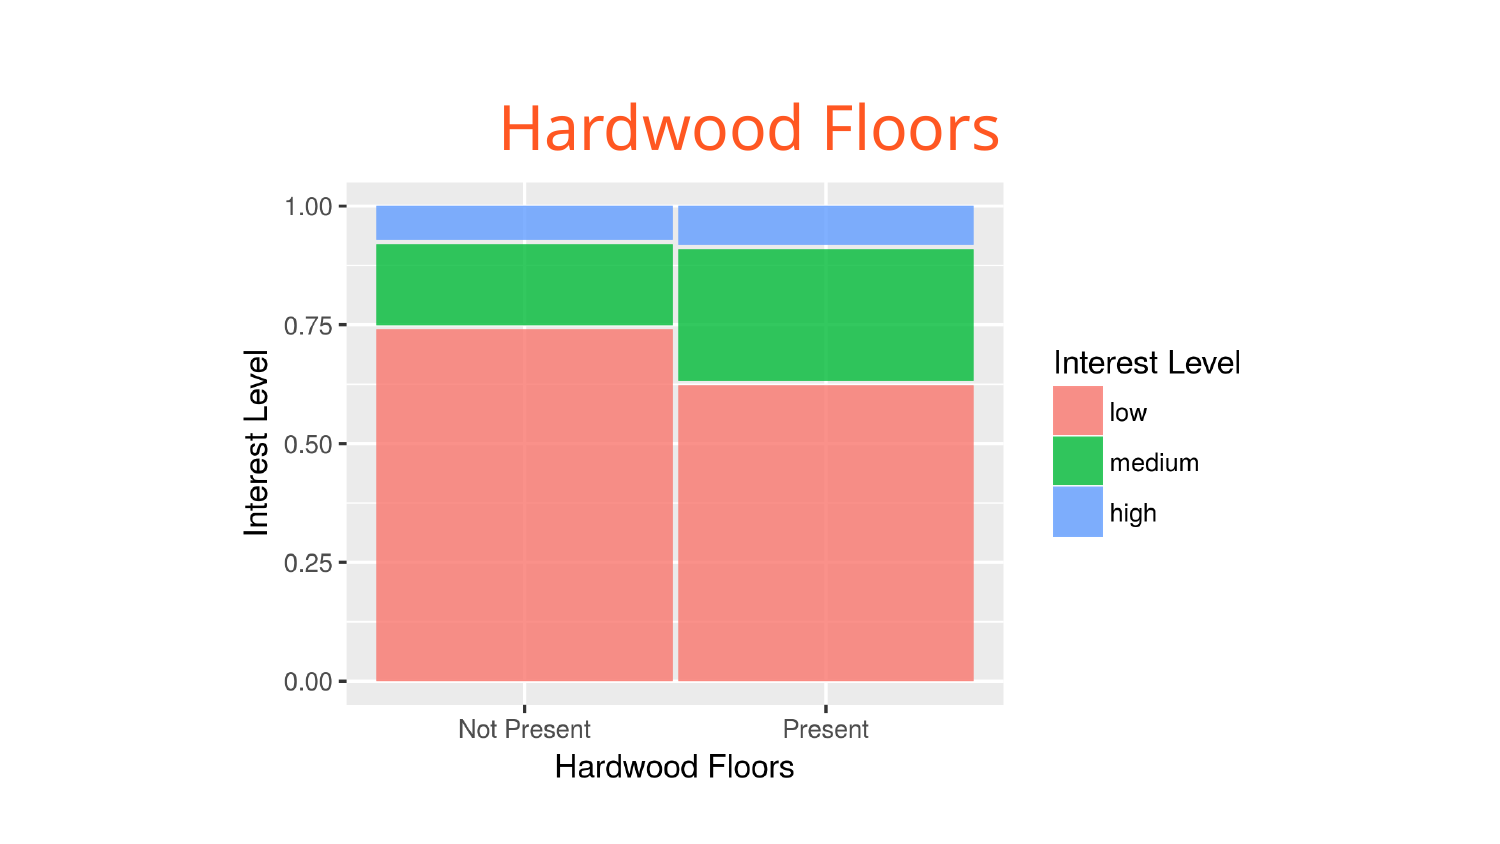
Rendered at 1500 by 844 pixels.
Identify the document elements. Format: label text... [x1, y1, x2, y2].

title Hardwood Floors [51, 72, 1449, 167]
picture [227, 166, 1273, 794]
